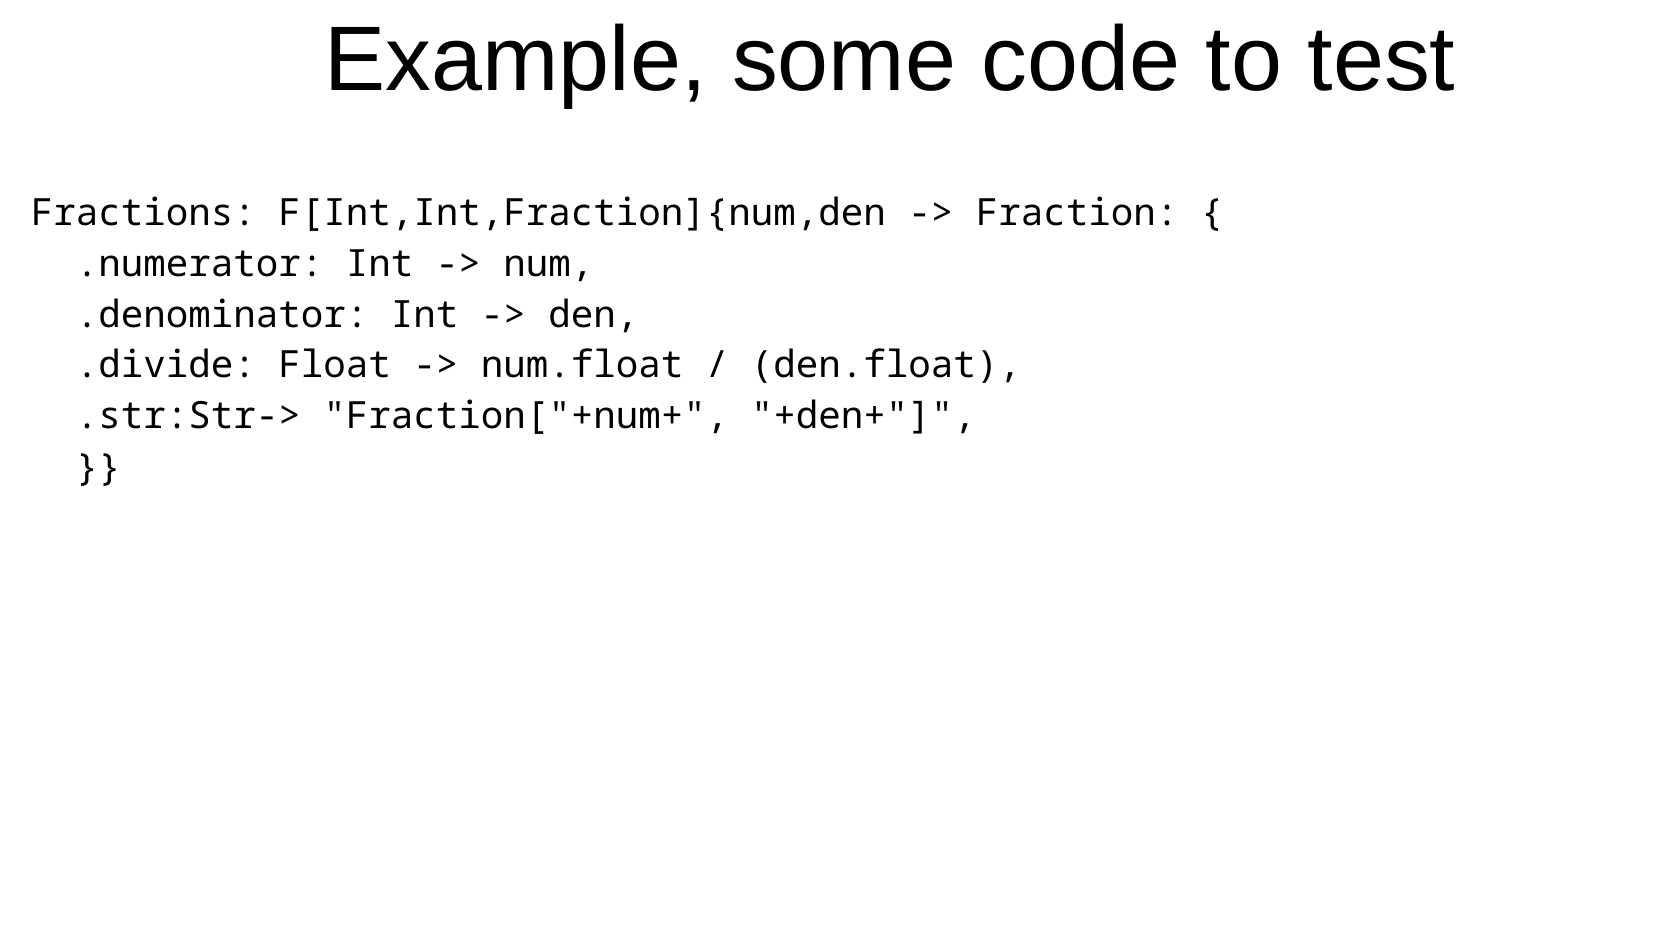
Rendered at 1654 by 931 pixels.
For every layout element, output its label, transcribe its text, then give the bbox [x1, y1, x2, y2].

title Example, some code to test [304, 0, 1478, 162]
text_box Fractions: F[Int,Int,Fraction]{num,den -> Fraction: { .numerator: Int -> num, .denominator: Int -> den, .divide: Float -> num.float / (den.float), .str:Str-> "Fraction["+num+", "+den+"]", }} [16, 177, 1627, 533]
